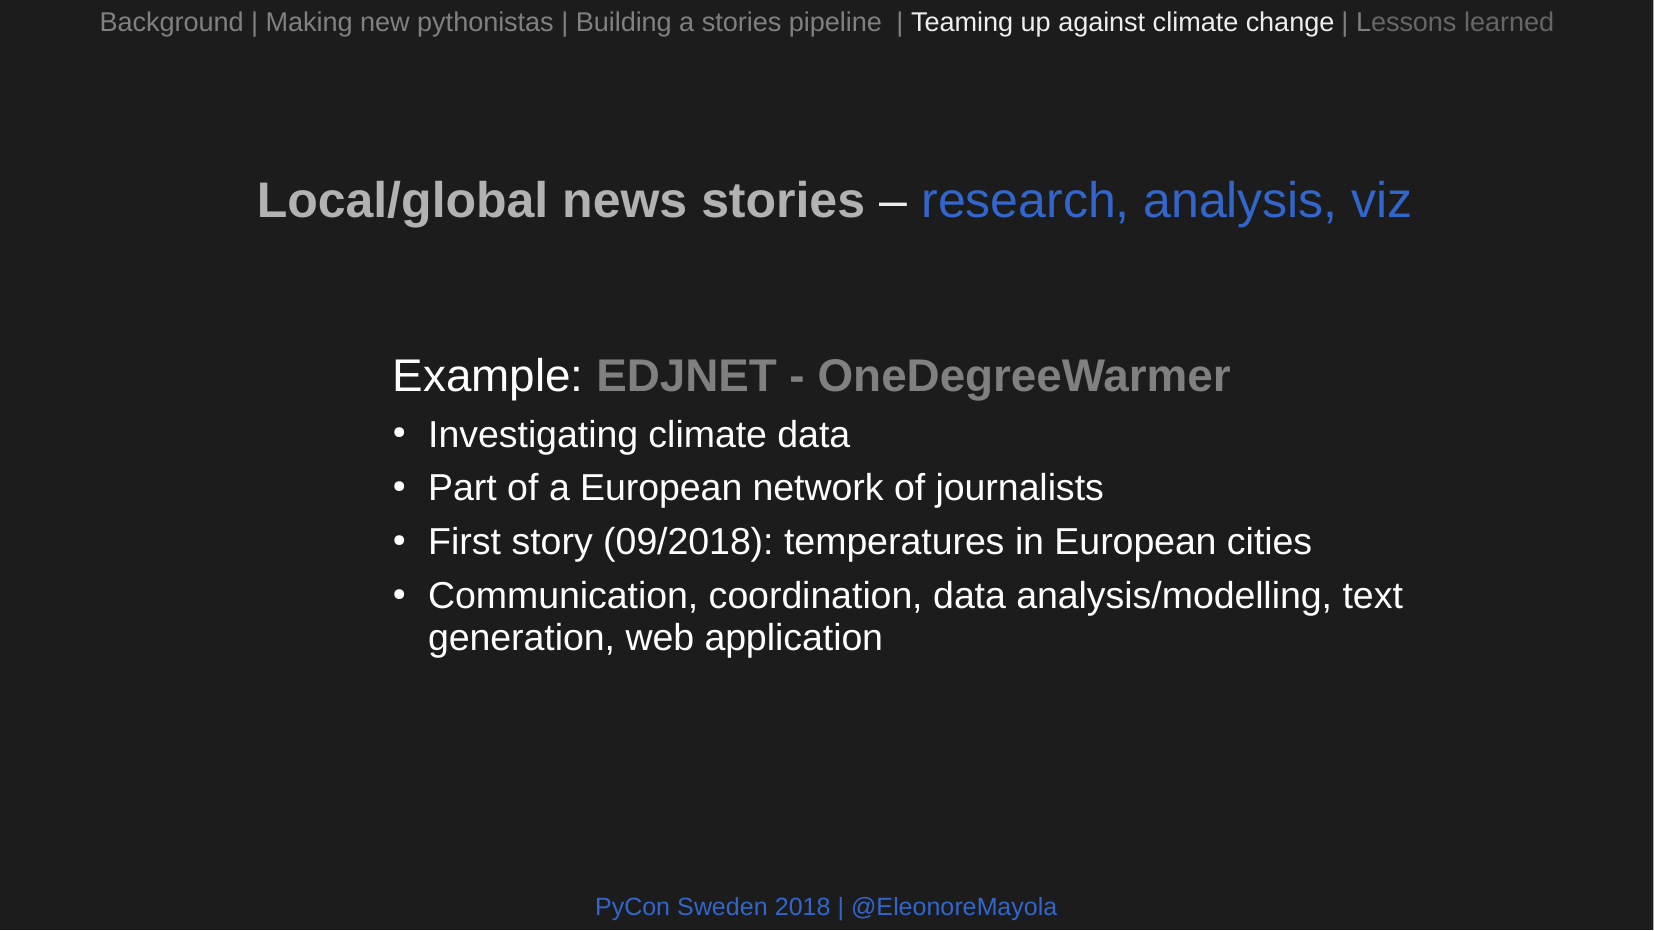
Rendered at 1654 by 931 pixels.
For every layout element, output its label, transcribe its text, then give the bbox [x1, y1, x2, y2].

text_box PyCon Sweden 2018 | @EleonoreMayola [460, 885, 1193, 931]
text_box Local/global news stories – research, analysis, viz [242, 165, 1436, 260]
text_box Example: EDJNET - OneDegreeWarmer Investigating climate data Part of a European network of journalists First story (09/2018): temperatures in European cities Communication, coordination, data analysis/modelling, text generation, web application [377, 342, 1430, 666]
text_box Background | Making new pythonistas | Building a stories pipeline | Teaming up against climate change | Lessons learned [0, 0, 1654, 57]
